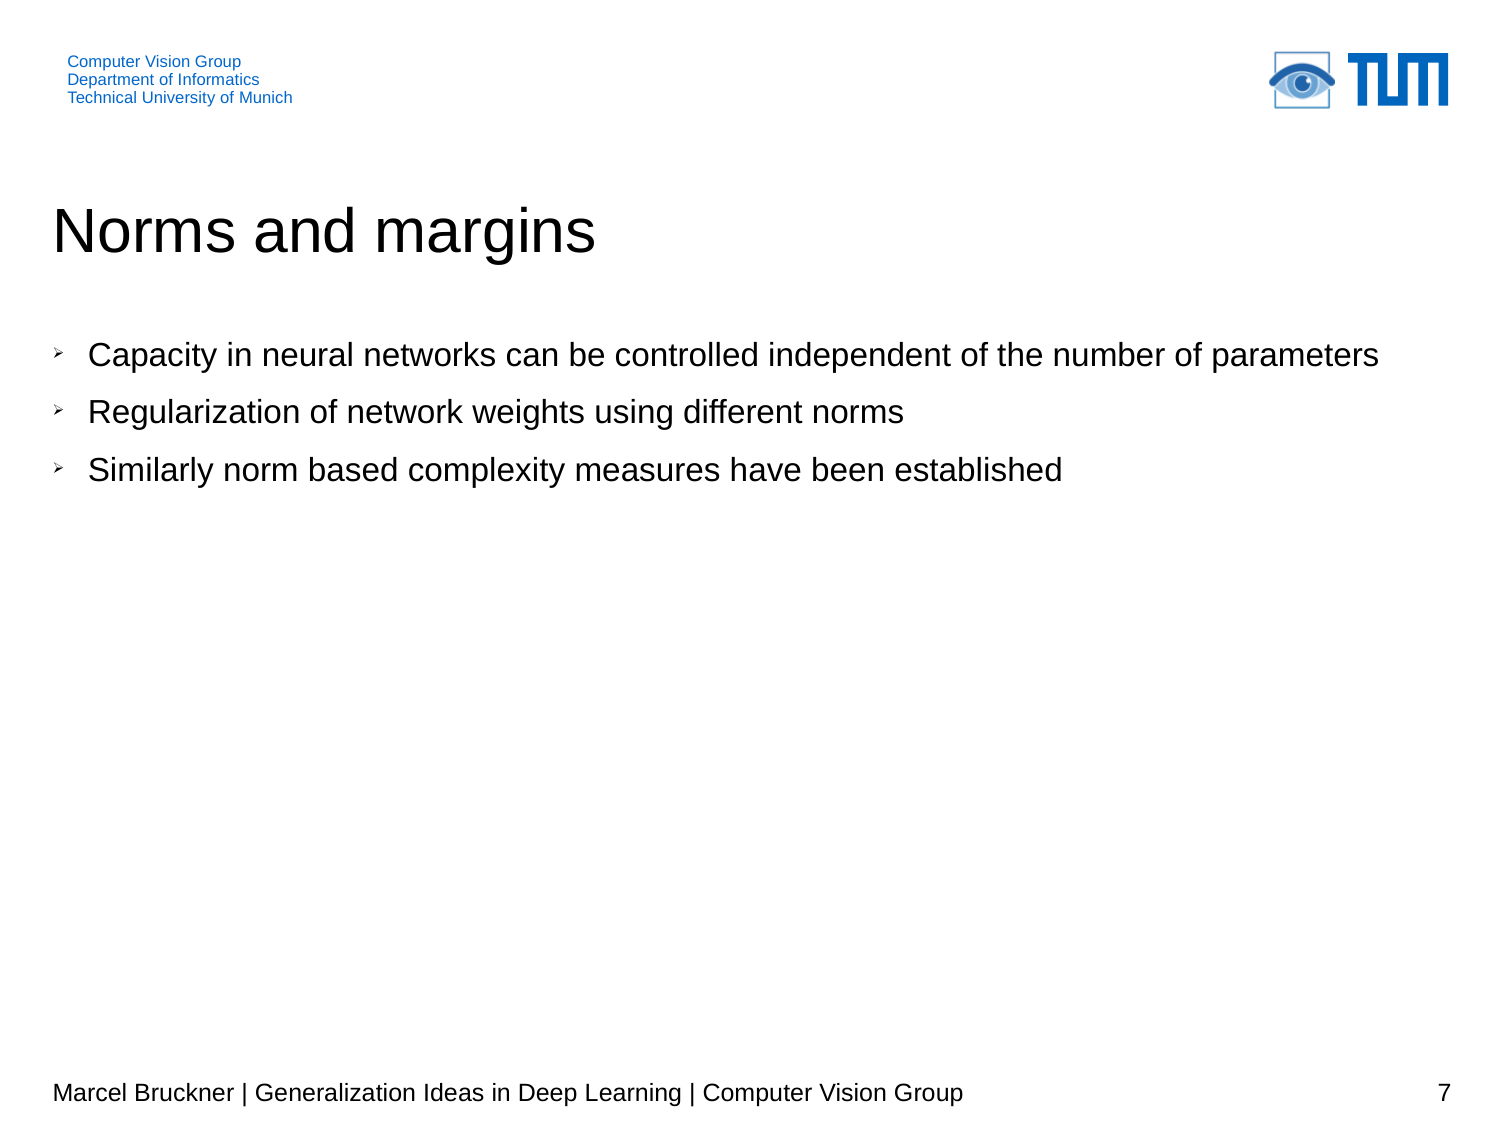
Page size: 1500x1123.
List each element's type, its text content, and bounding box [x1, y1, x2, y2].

picture [1269, 47, 1335, 113]
list Capacity in neural networks can be controlled independent of the number of parameters Regularization of network weights using different norms Similarly norm based complexity measures have been established [52, 330, 1453, 764]
title Norms and margins [52, 195, 1453, 266]
